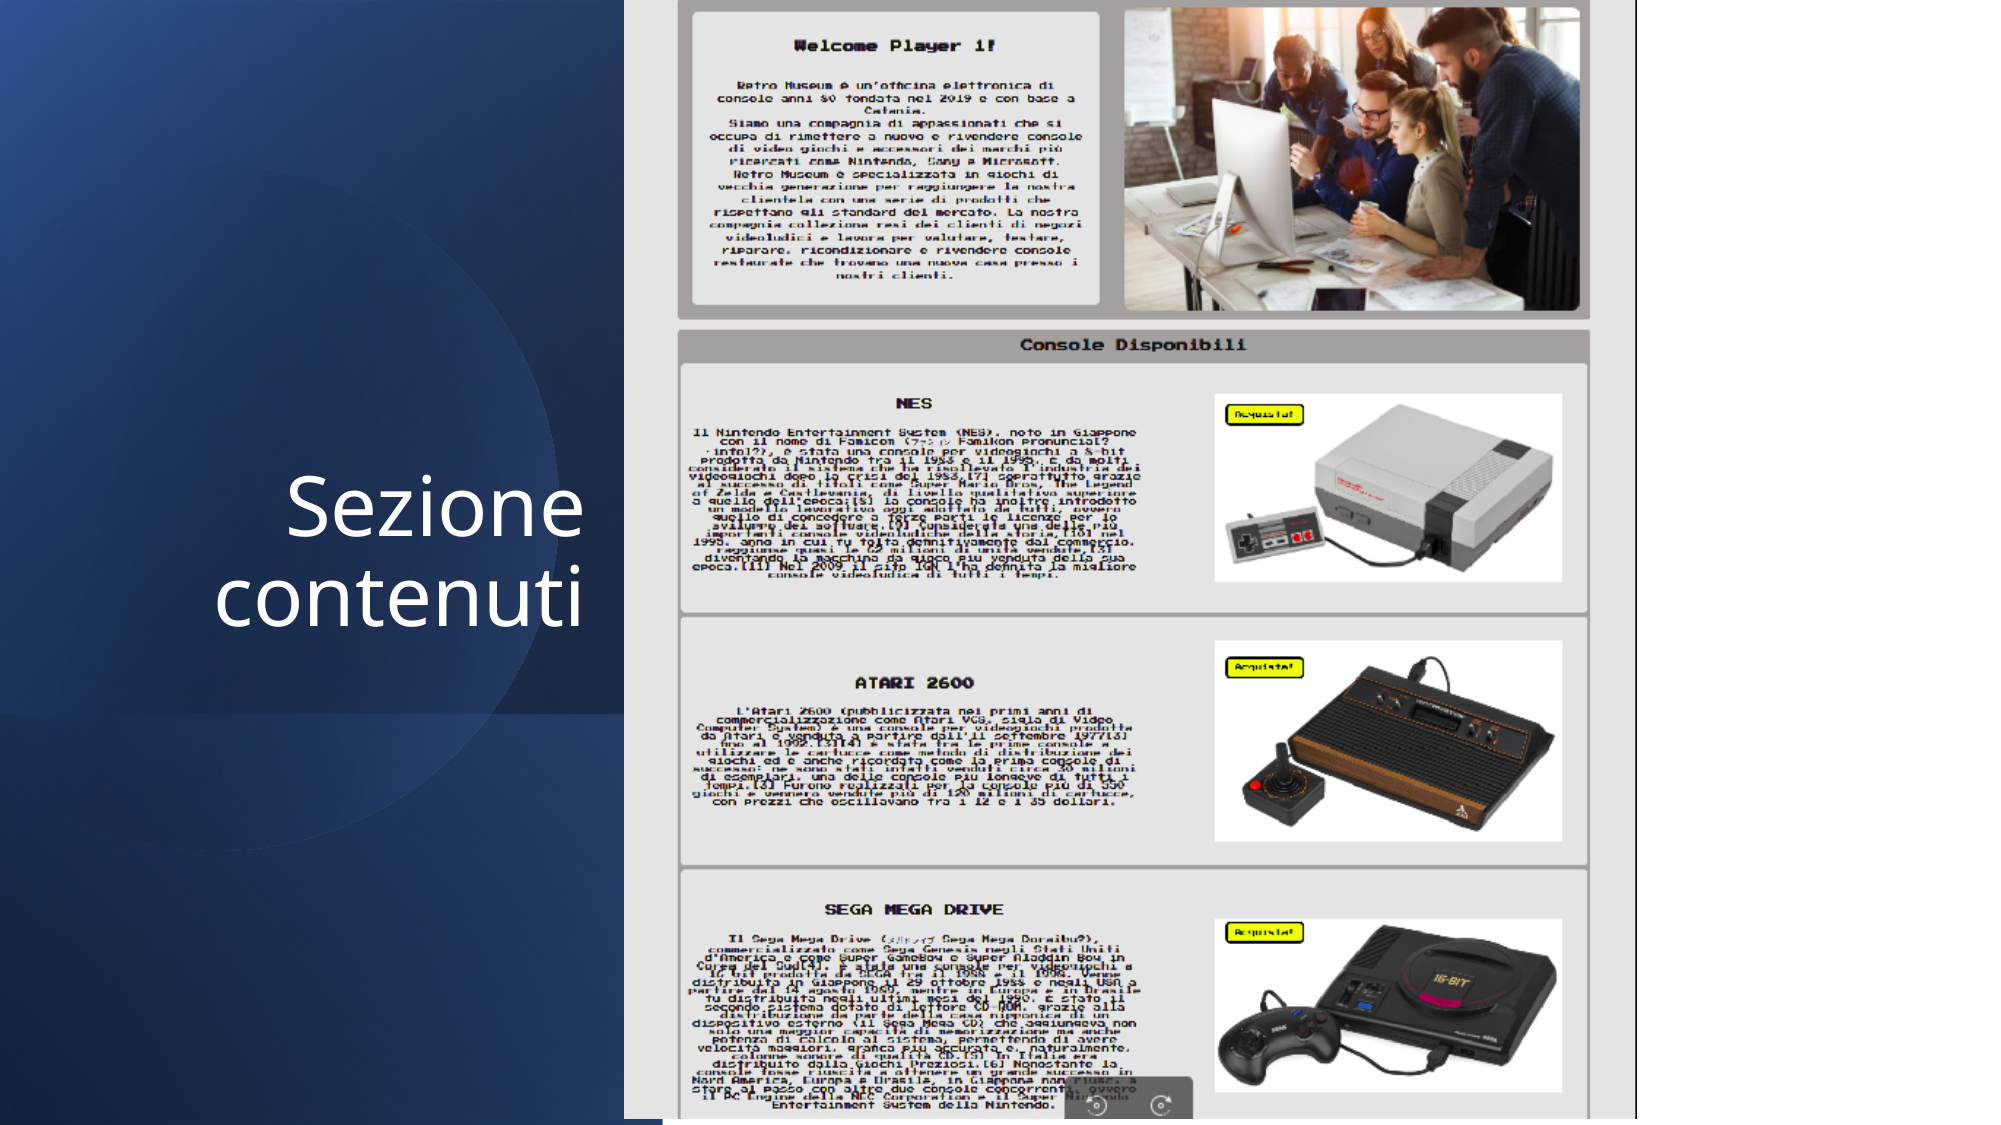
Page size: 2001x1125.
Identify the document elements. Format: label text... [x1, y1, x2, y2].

picture [624, 0, 1637, 1119]
text_box [0, 0, 2000, 1125]
title Sezione contenuti [76, 96, 602, 652]
